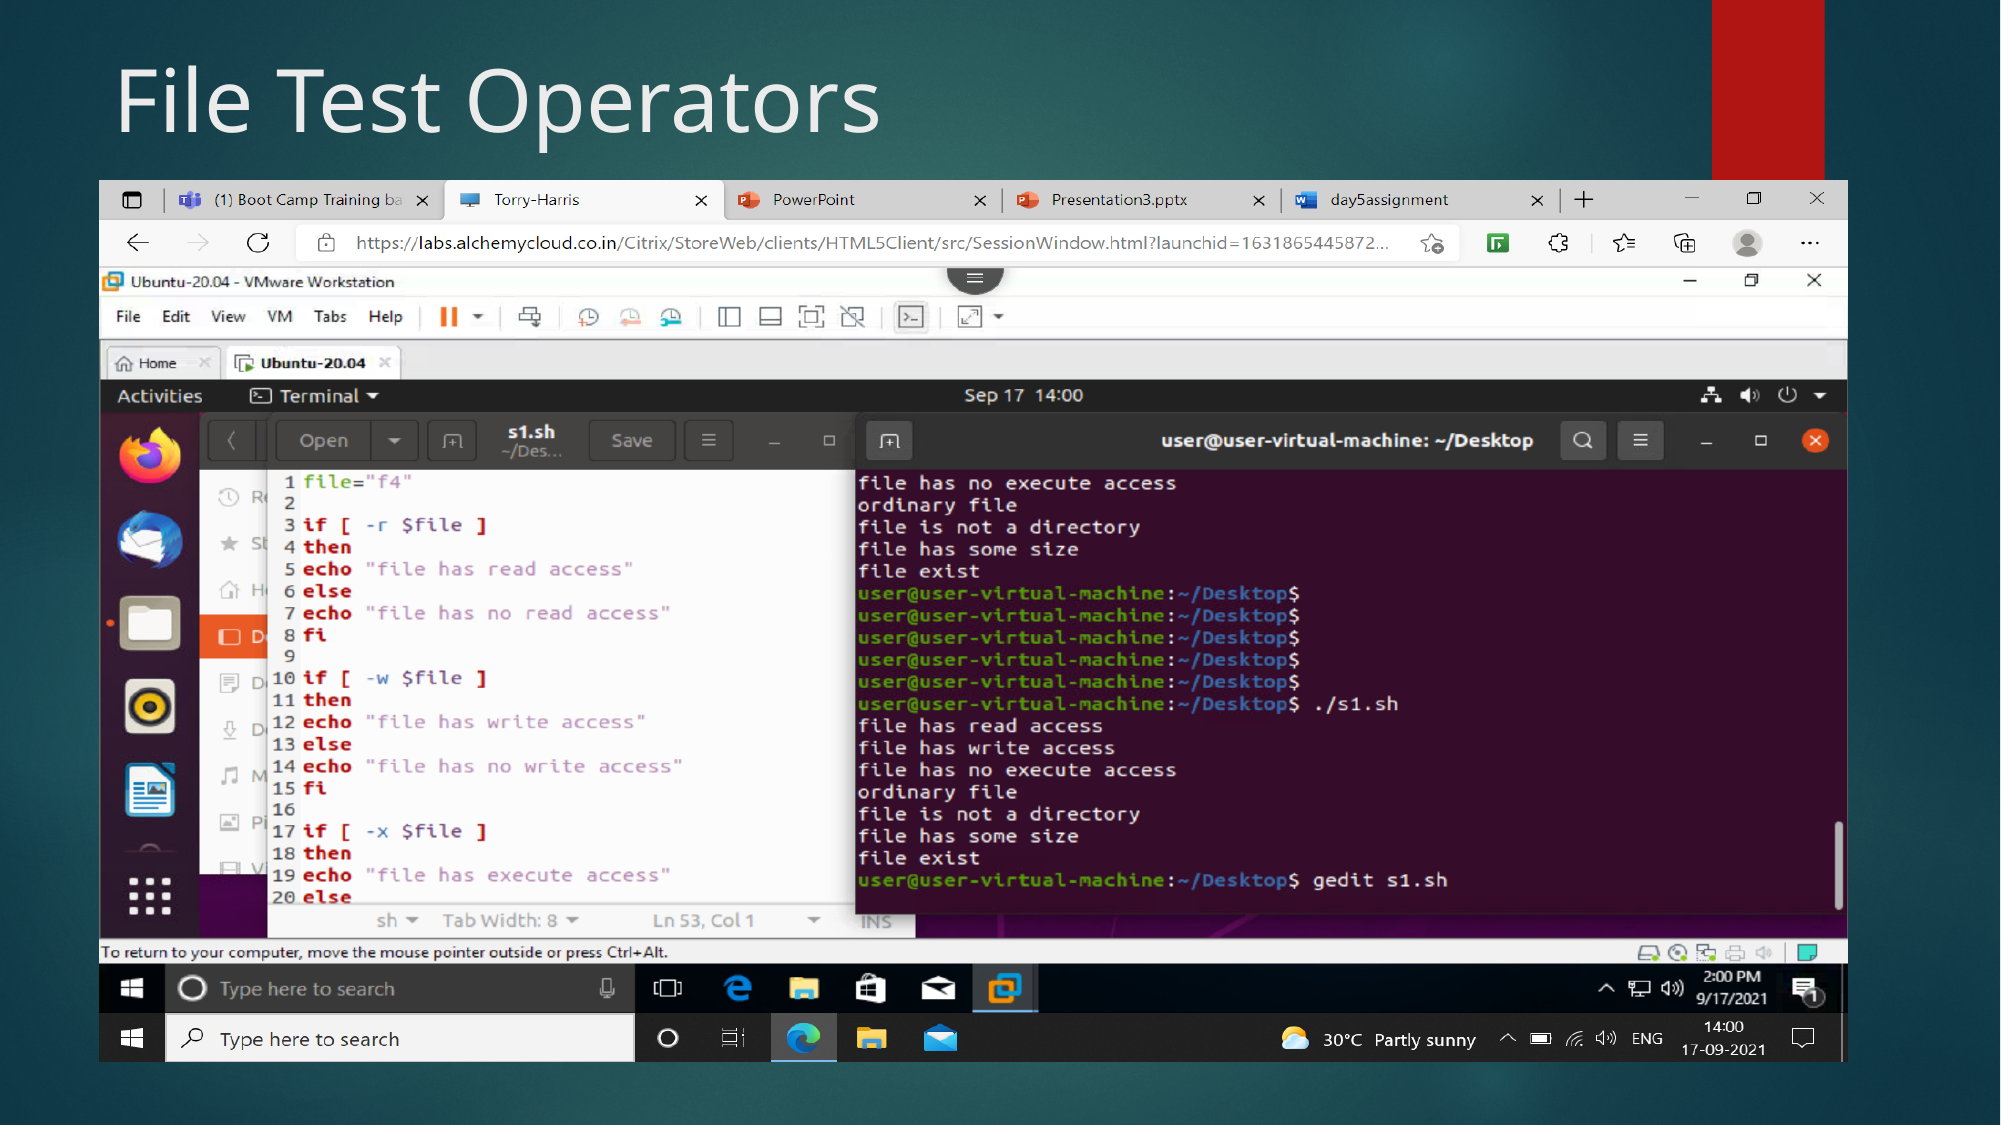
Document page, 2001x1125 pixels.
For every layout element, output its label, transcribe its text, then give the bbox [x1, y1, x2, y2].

picture [0, 0, 2001, 1125]
title File Test Operators [99, 37, 1642, 180]
